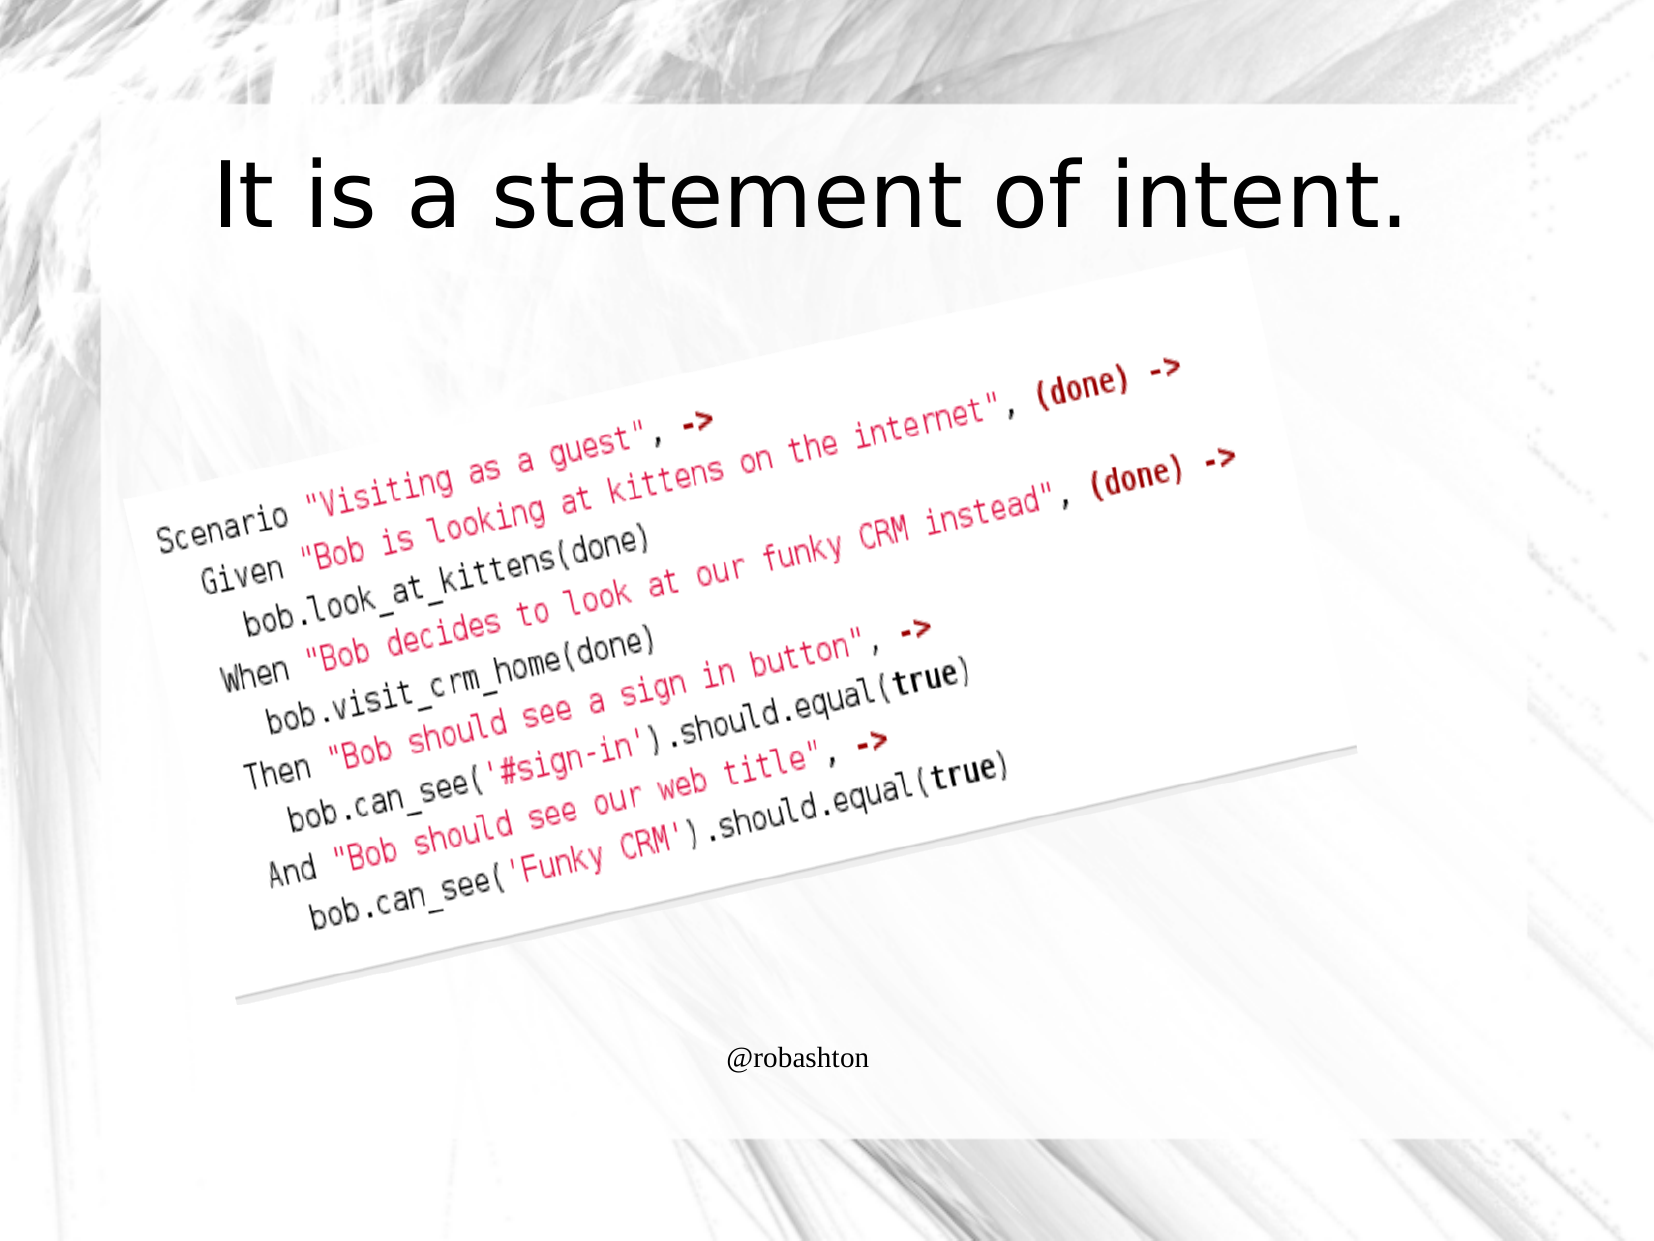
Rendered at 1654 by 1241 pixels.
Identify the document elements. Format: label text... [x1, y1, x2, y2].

picture [0, 0, 1654, 1241]
title It is a statement of intent. [118, 112, 1506, 281]
